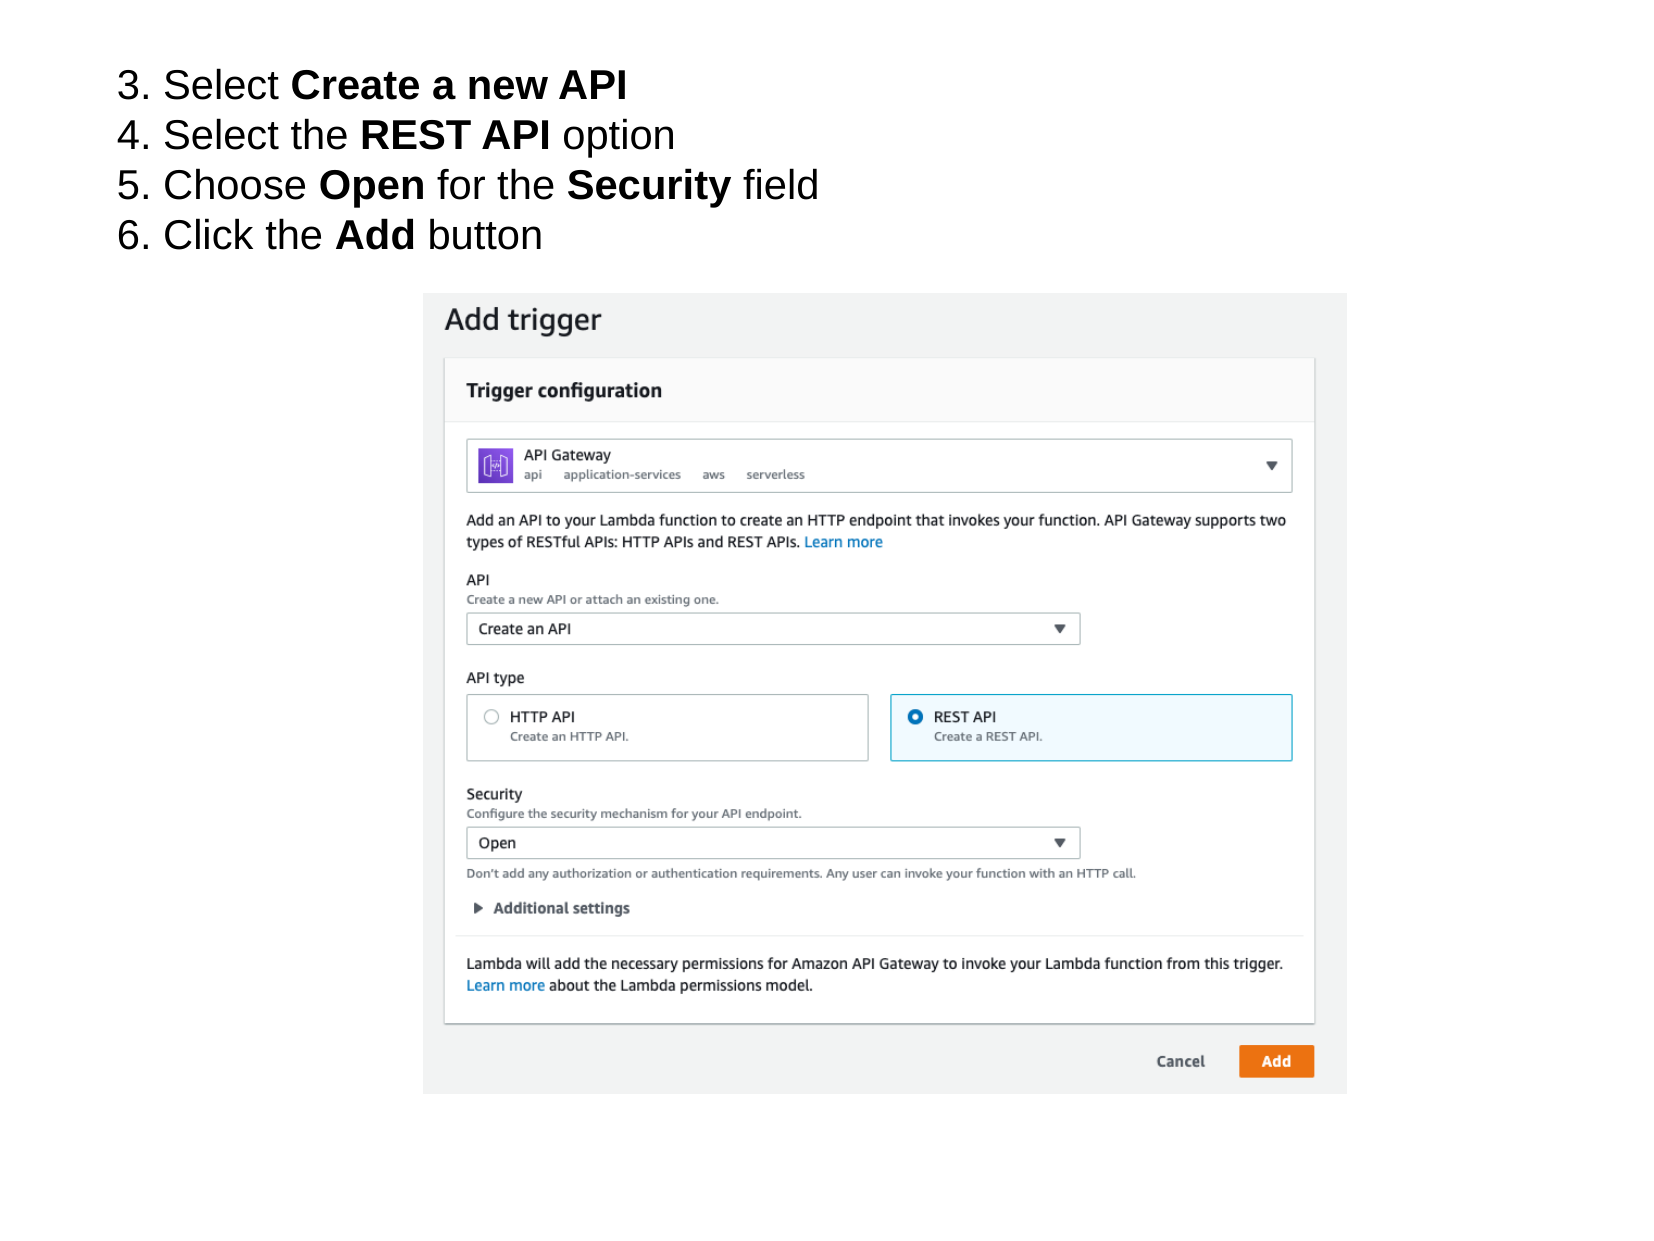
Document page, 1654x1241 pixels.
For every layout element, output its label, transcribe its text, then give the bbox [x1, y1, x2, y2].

text_box 3. Select Create a new API 4. Select the REST API option 5. Choose Open for the Security field 6. Click the Add button [116, 57, 1654, 335]
picture [423, 293, 1347, 1094]
